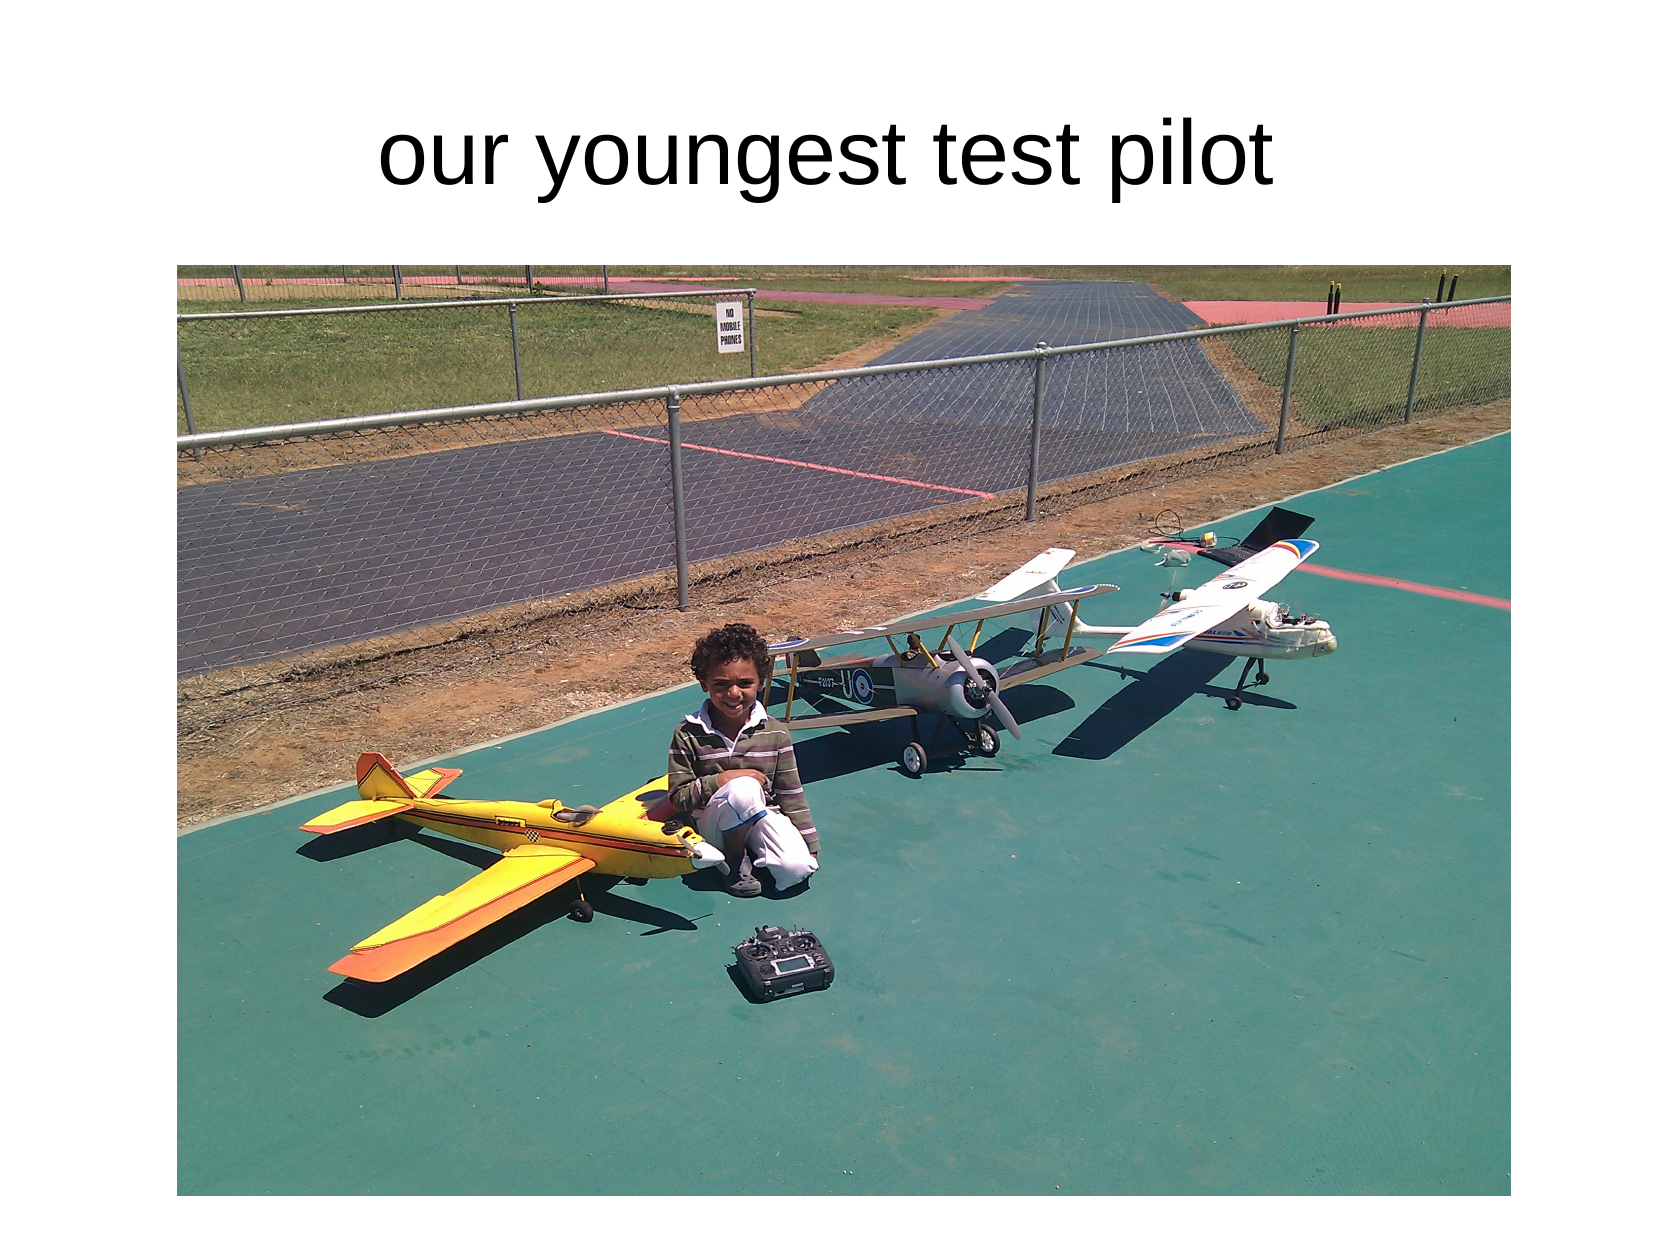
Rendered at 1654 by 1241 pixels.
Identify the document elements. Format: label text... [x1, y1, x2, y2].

title our youngest test pilot [82, 49, 1571, 257]
picture [177, 265, 1511, 1196]
